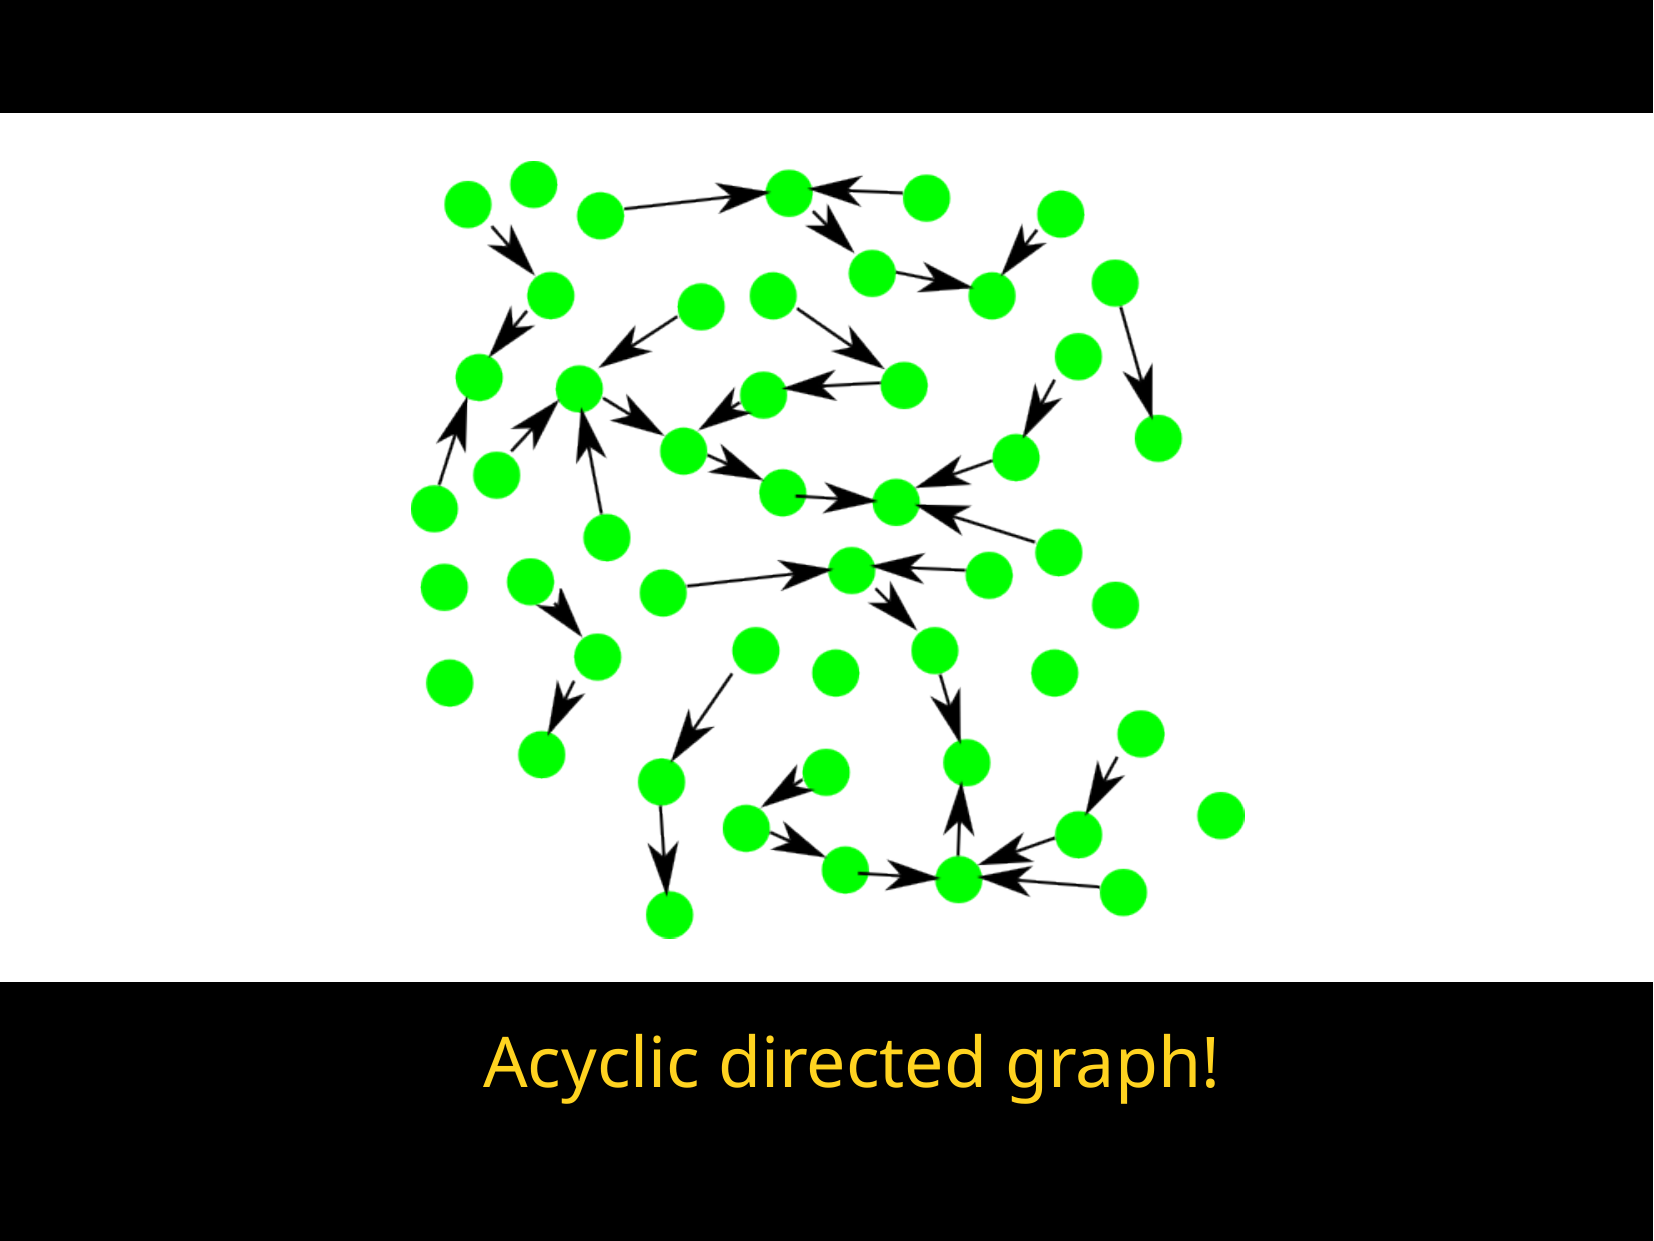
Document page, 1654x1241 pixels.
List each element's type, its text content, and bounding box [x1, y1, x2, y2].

text_box [0, 112, 1653, 1130]
picture [411, 161, 1245, 939]
list Acyclic directed graph! [83, 1012, 1572, 1110]
